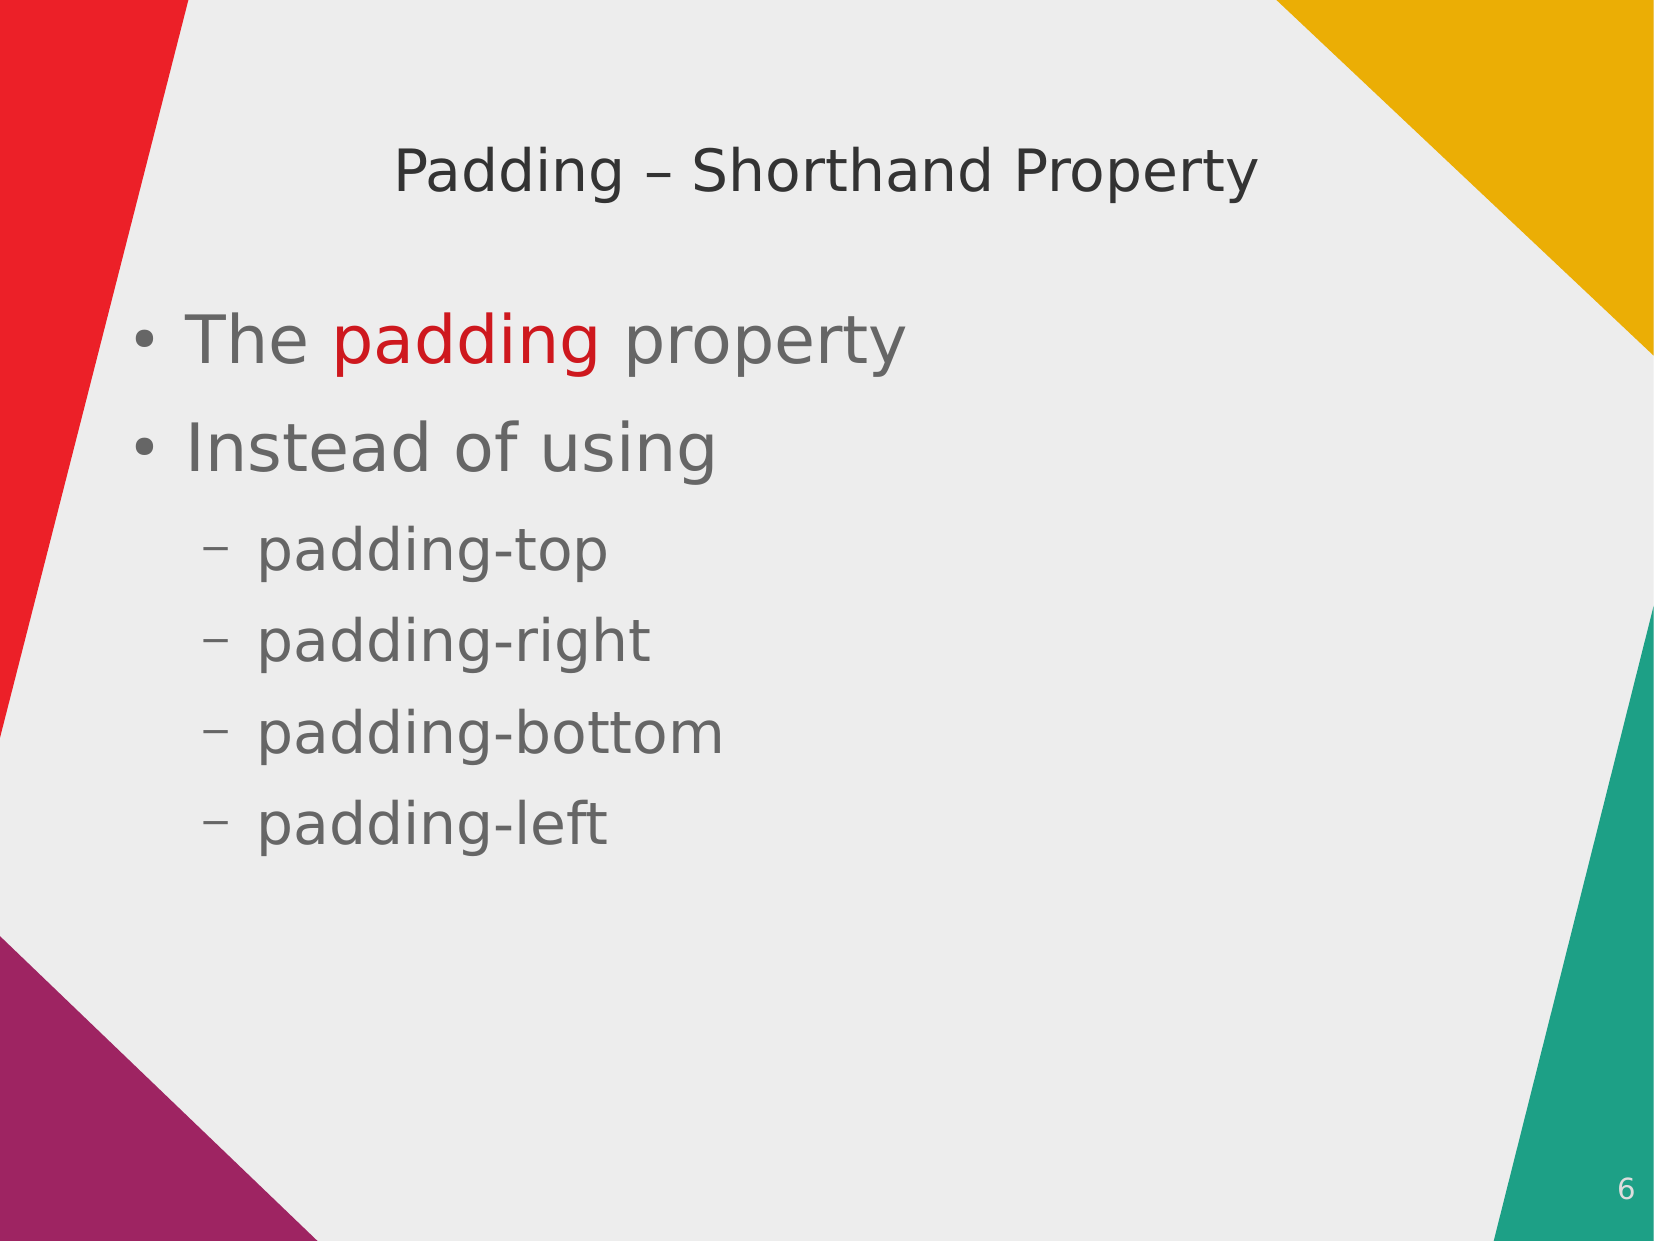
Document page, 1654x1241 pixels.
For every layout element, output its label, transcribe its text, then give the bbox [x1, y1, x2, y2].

list The padding property Instead of using padding-top padding-right padding-bottom padding-left [114, 302, 1539, 1033]
title Padding – Shorthand Property [114, 73, 1539, 271]
